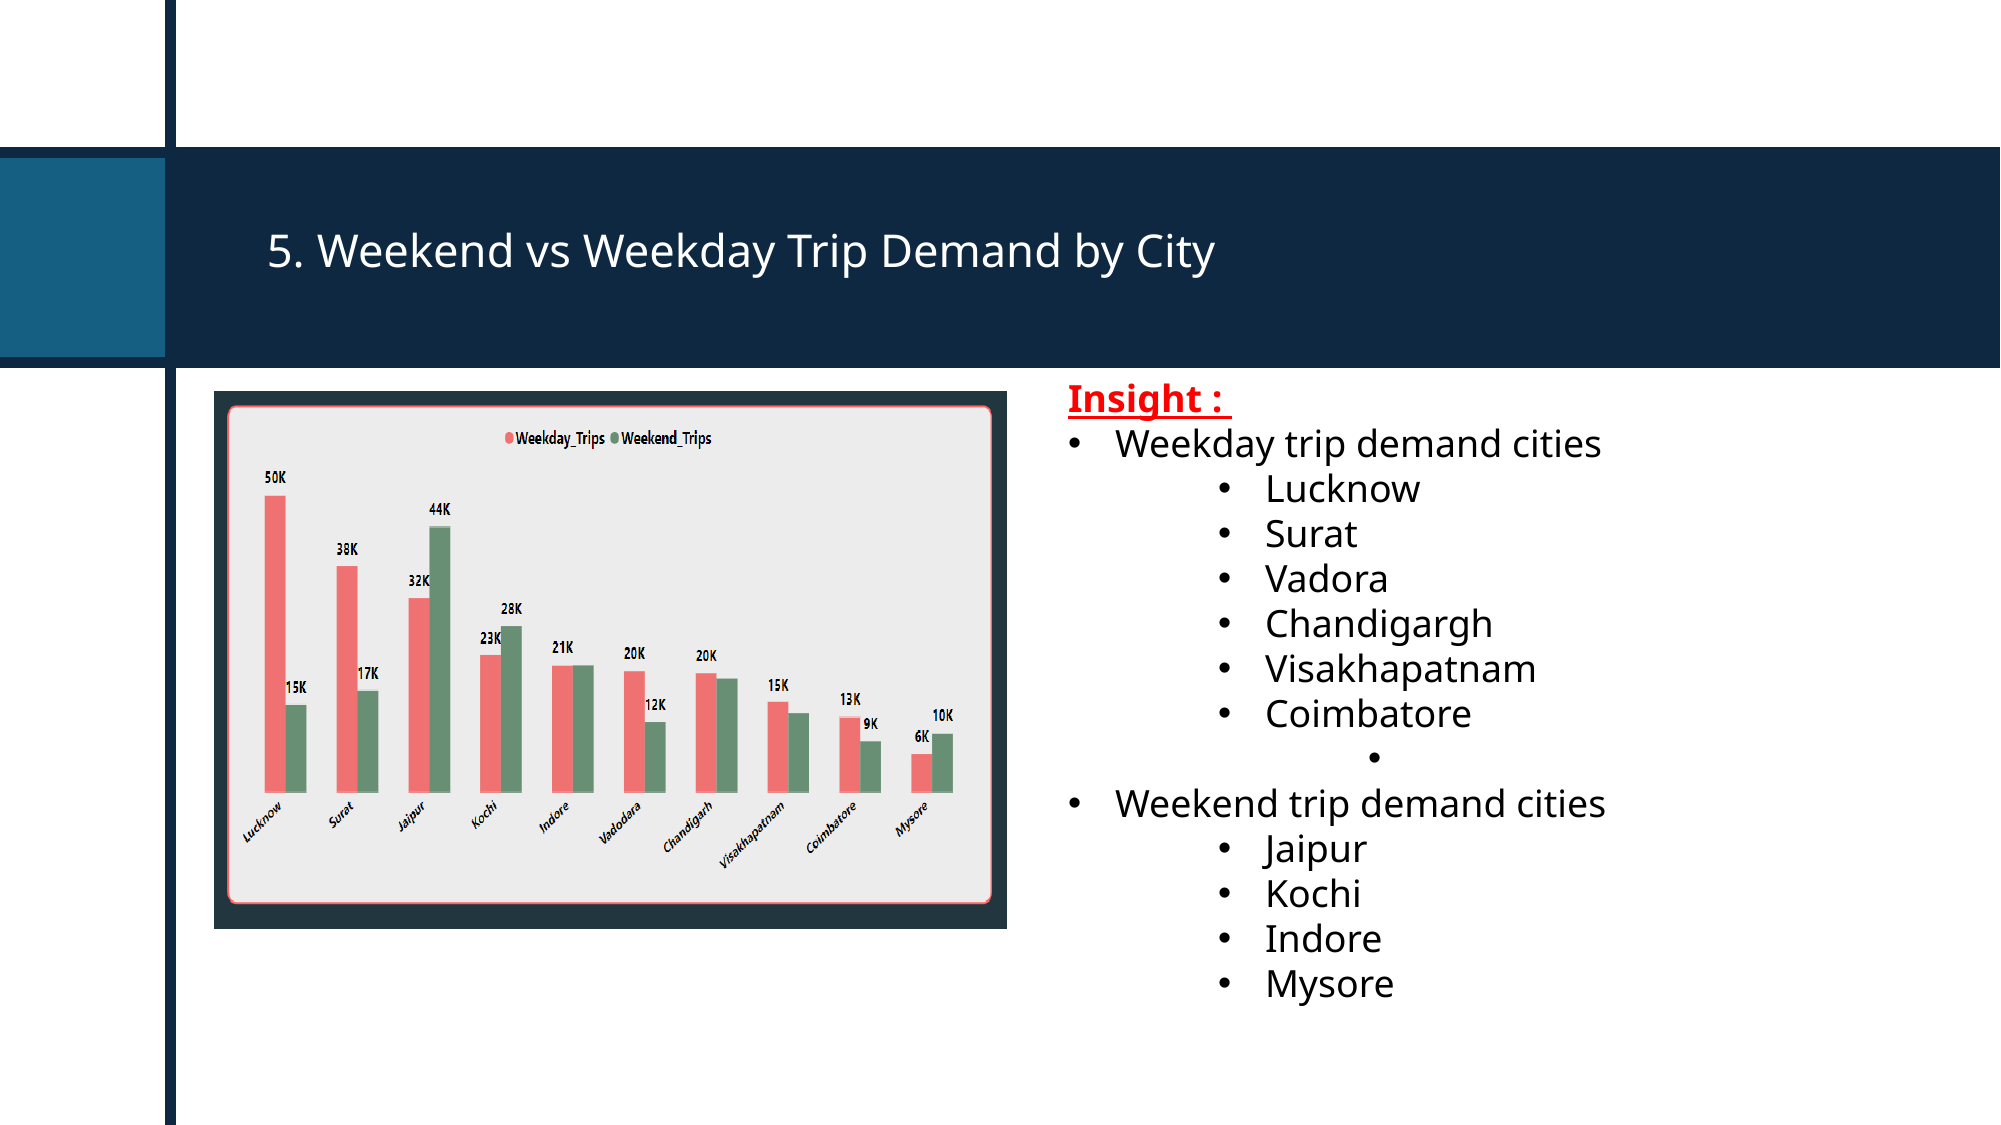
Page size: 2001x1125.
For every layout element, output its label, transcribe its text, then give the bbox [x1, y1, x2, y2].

picture [214, 391, 1007, 929]
title 5. Weekend vs Weekday Trip Demand by City [251, 171, 1895, 341]
text_box Insight : Weekday trip demand cities Lucknow Surat Vadora Chandigargh Visakhapatnam Coimbatore Weekend trip demand cities Jaipur Kochi Indore Mysore [1053, 367, 1846, 1020]
